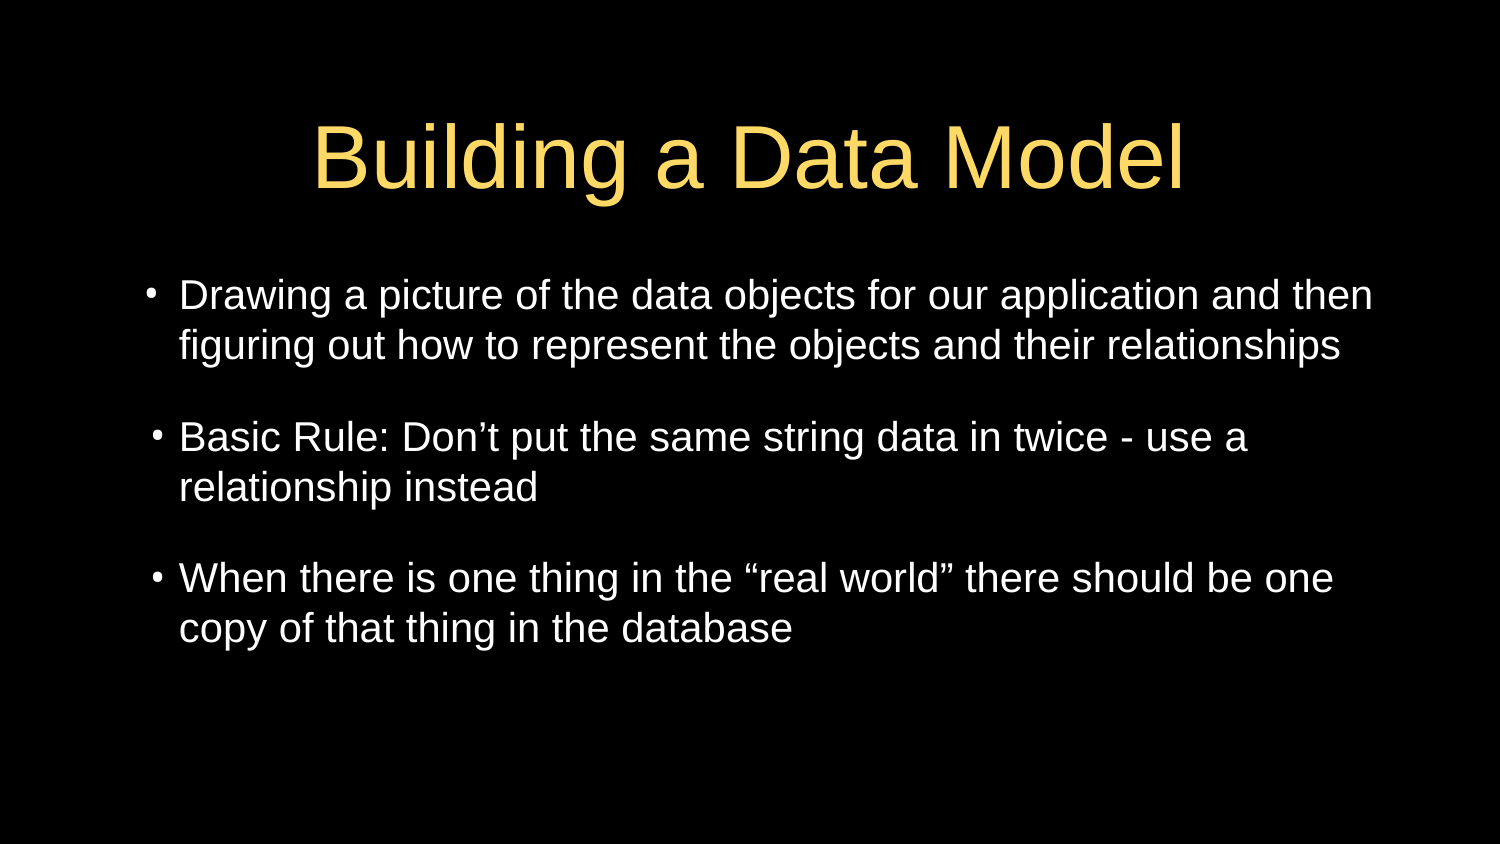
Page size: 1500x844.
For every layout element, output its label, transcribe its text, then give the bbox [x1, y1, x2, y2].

title Building a Data Model [106, 71, 1393, 235]
list Drawing a picture of the data objects for our application and then figuring out how to represent the objects and their relationships Basic Rule: Don’t put the same string data in twice - use a relationship instead When there is one thing in the “real world” there should be one copy of that thing in the database [106, 264, 1393, 767]
